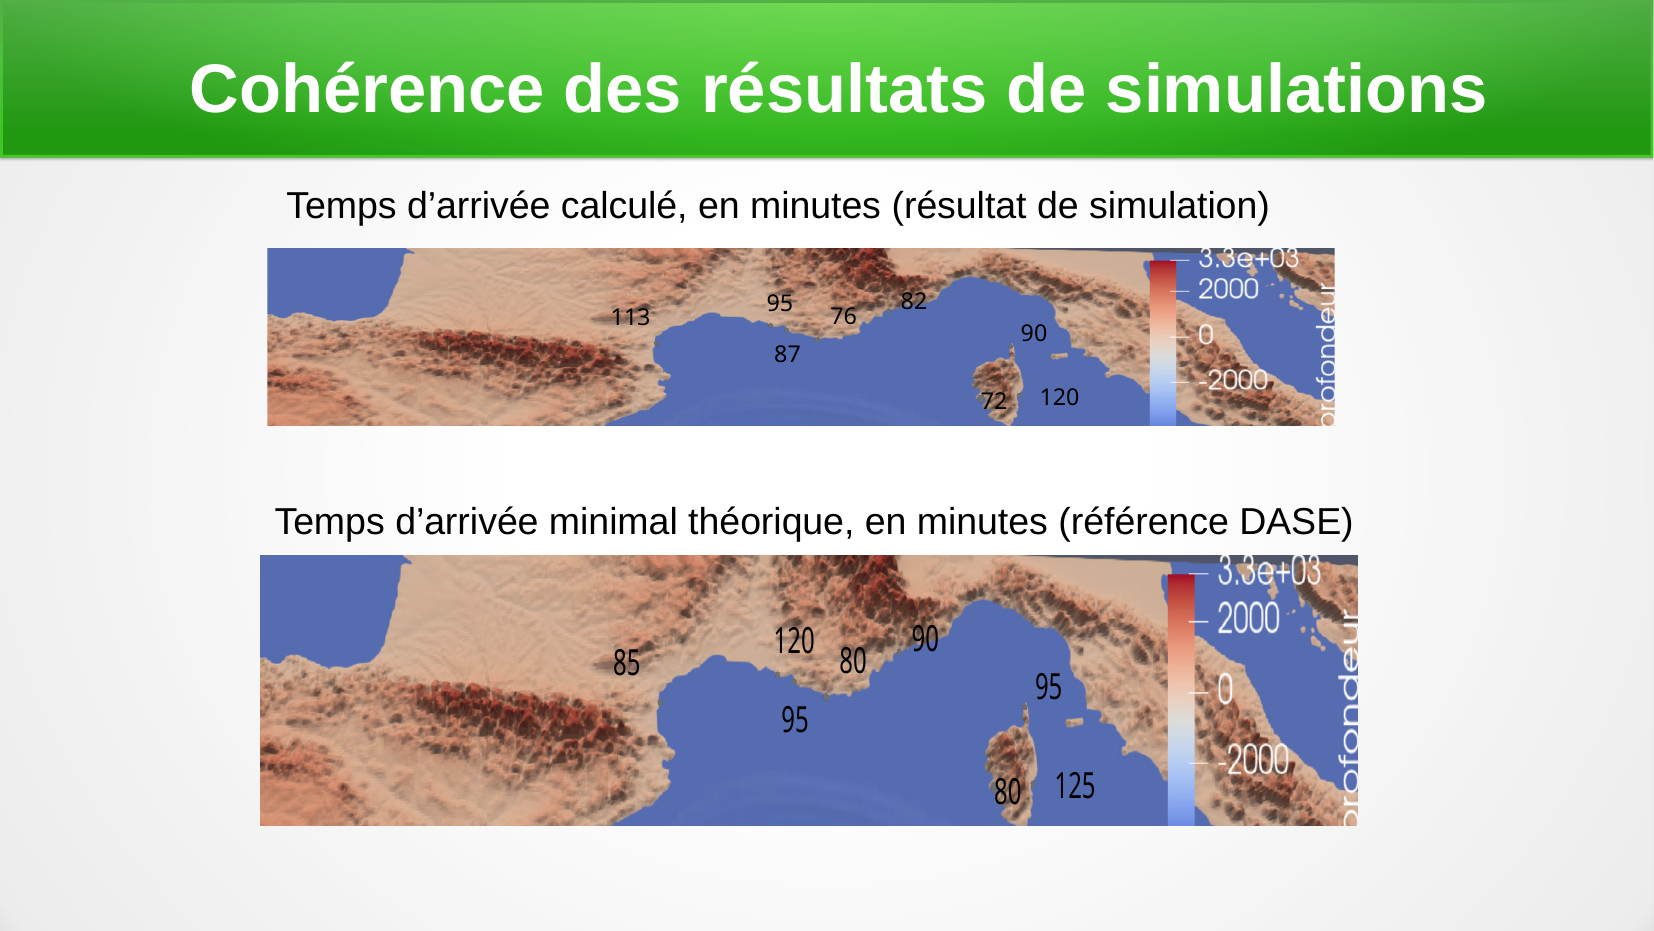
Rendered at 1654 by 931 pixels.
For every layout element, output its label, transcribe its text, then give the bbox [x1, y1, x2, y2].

picture [259, 592, 1359, 826]
text_box Temps d’arrivée calculé, en minutes (résultat de simulation) [271, 177, 1335, 276]
picture [267, 248, 1335, 426]
title Cohérence des résultats de simulations [82, 35, 1571, 142]
text_box Temps d’arrivée minimal théorique, en minutes (référence DASE) [259, 492, 1418, 592]
